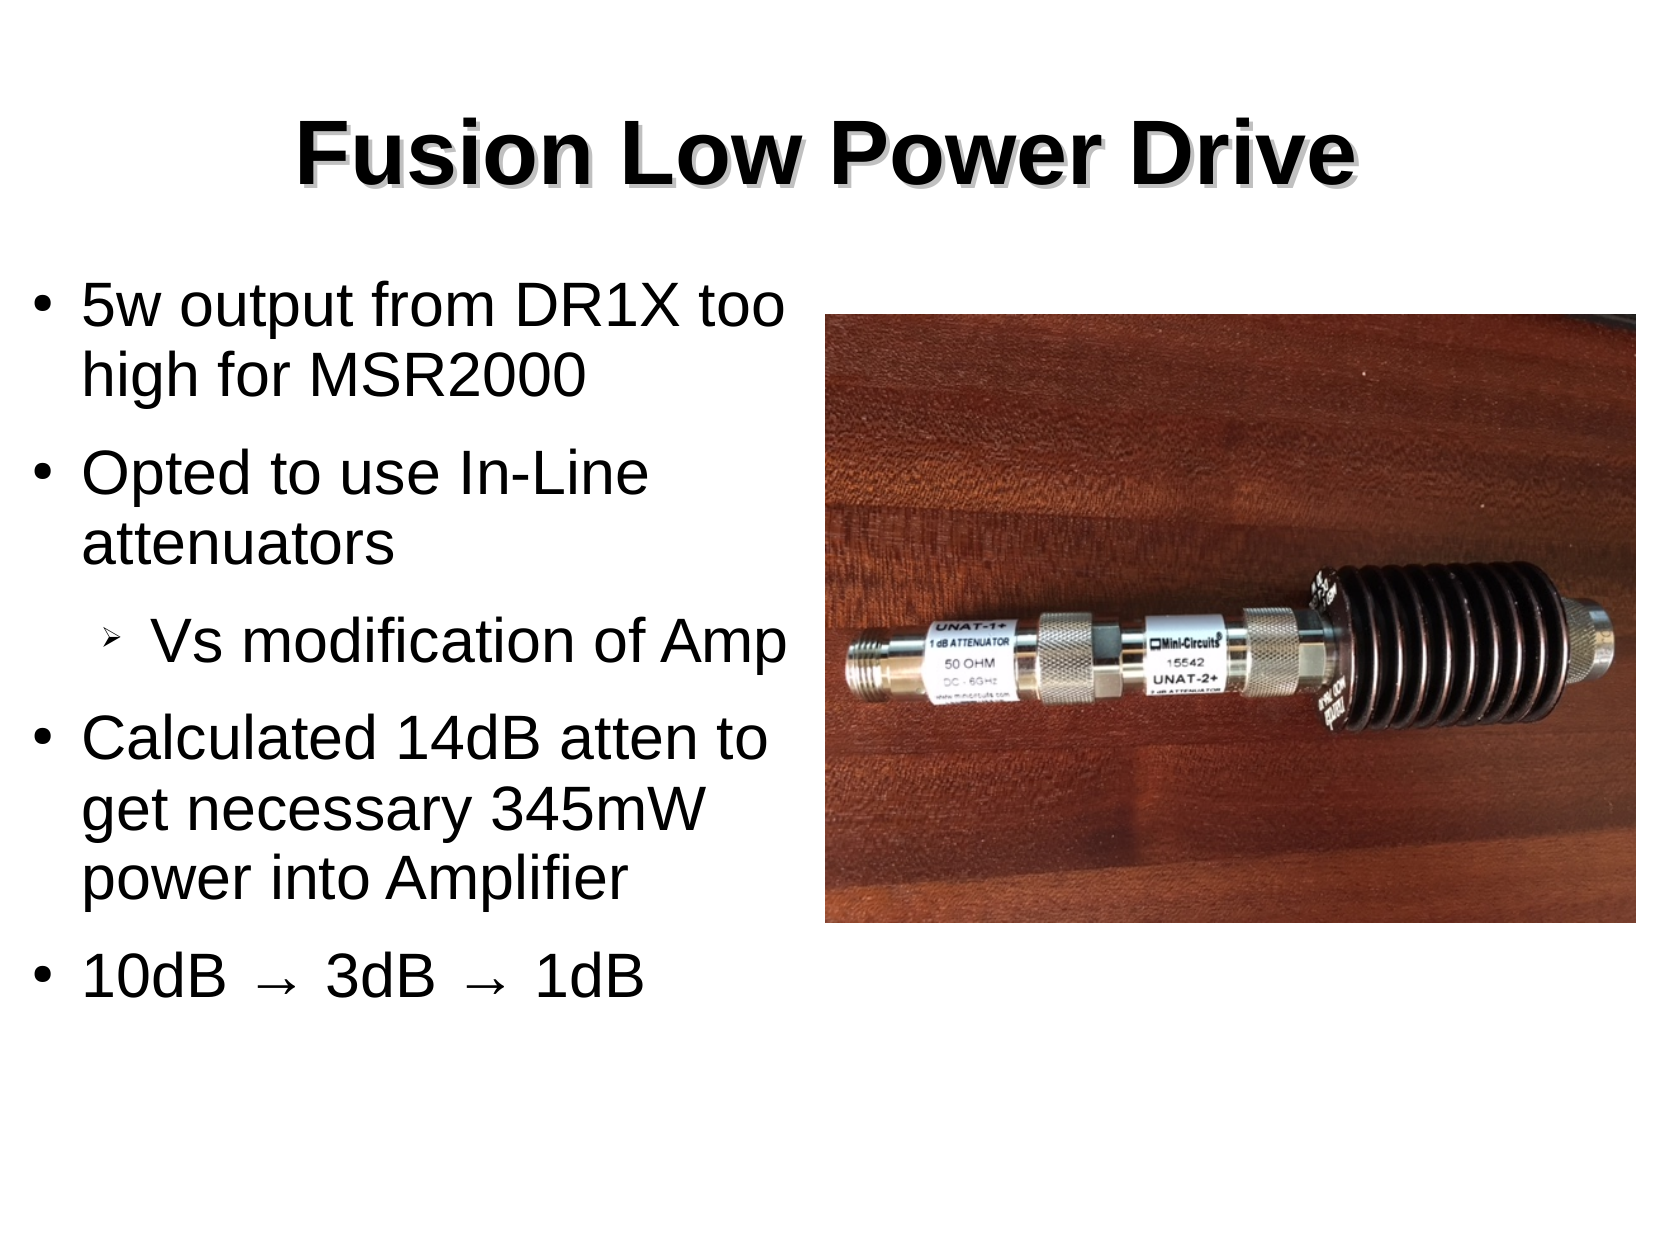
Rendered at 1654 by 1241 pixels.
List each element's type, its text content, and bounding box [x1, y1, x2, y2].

picture [825, 314, 1636, 923]
title Fusion Low Power Drive [82, 49, 1571, 257]
list 5w output from DR1X too high for MSR2000 Opted to use In-Line attenuators Vs modification of Amp Calculated 14dB atten to get necessary 345mW power into Amplifier 10dB → 3dB → 1dB [15, 270, 796, 1036]
